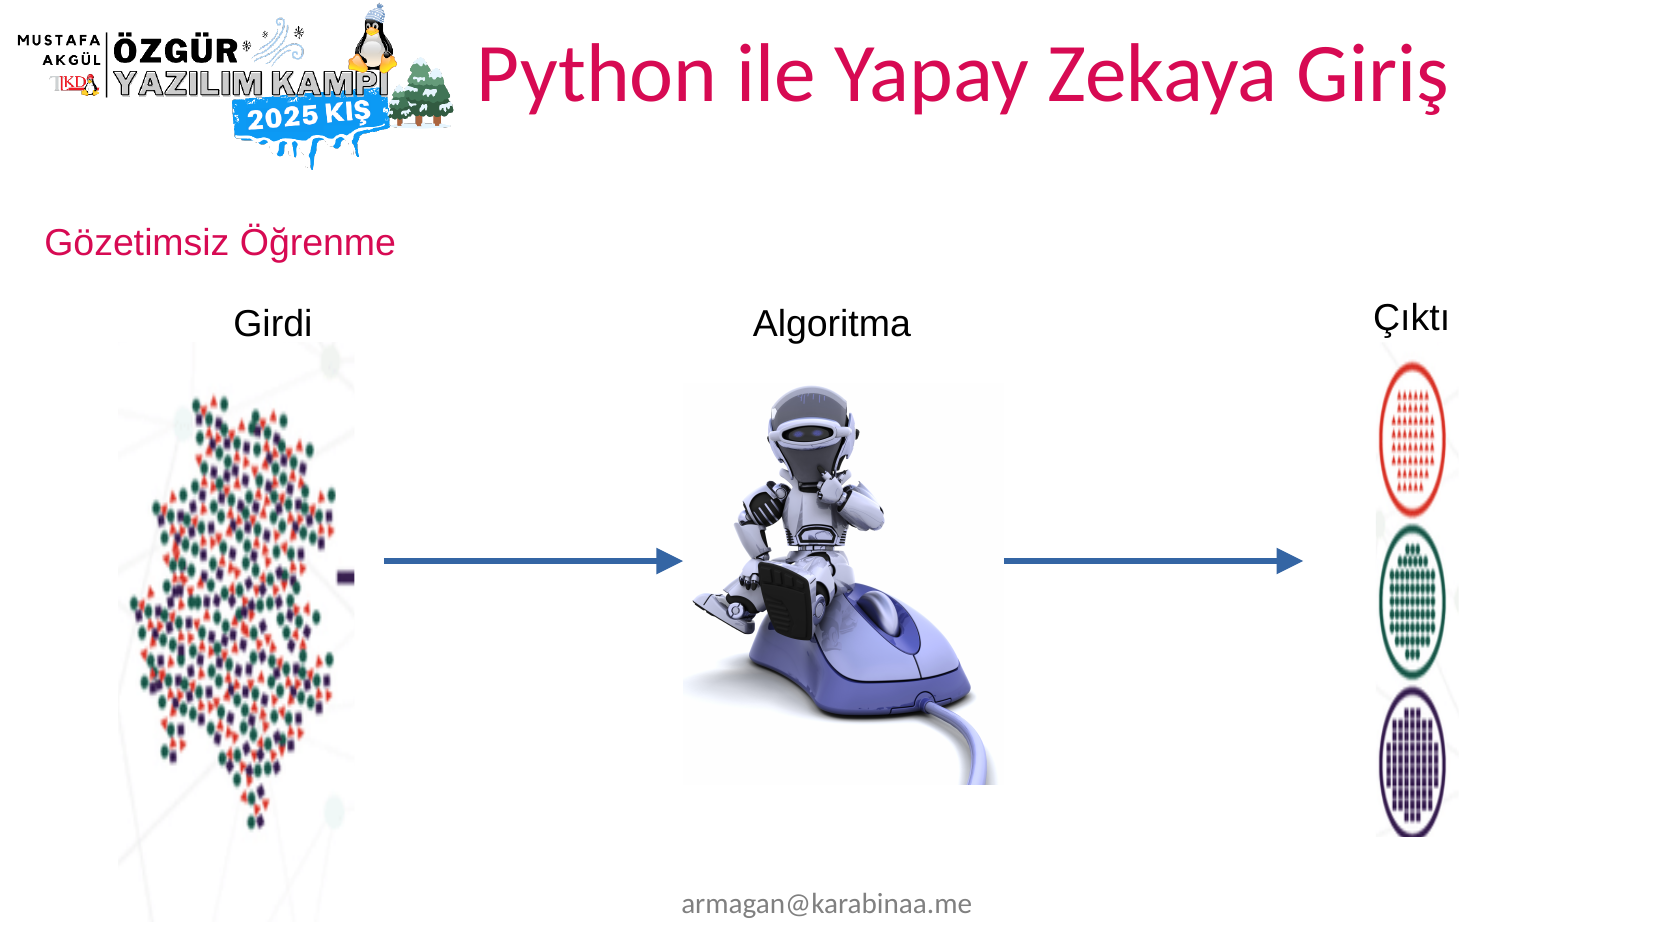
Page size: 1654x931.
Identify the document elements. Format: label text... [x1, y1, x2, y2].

picture [1375, 342, 1459, 837]
picture [118, 342, 355, 922]
text_box Algoritma [738, 295, 945, 395]
text_box armagan@karabinaa.me [0, 877, 1654, 928]
text_box Girdi [218, 295, 337, 342]
picture [683, 383, 1004, 786]
text_box Çıktı [1358, 289, 1477, 349]
text_box Python ile Yapay Zekaya Giriş [462, 10, 1654, 126]
text_box Gözetimsiz Öğrenme [29, 213, 854, 271]
picture [0, 0, 463, 177]
